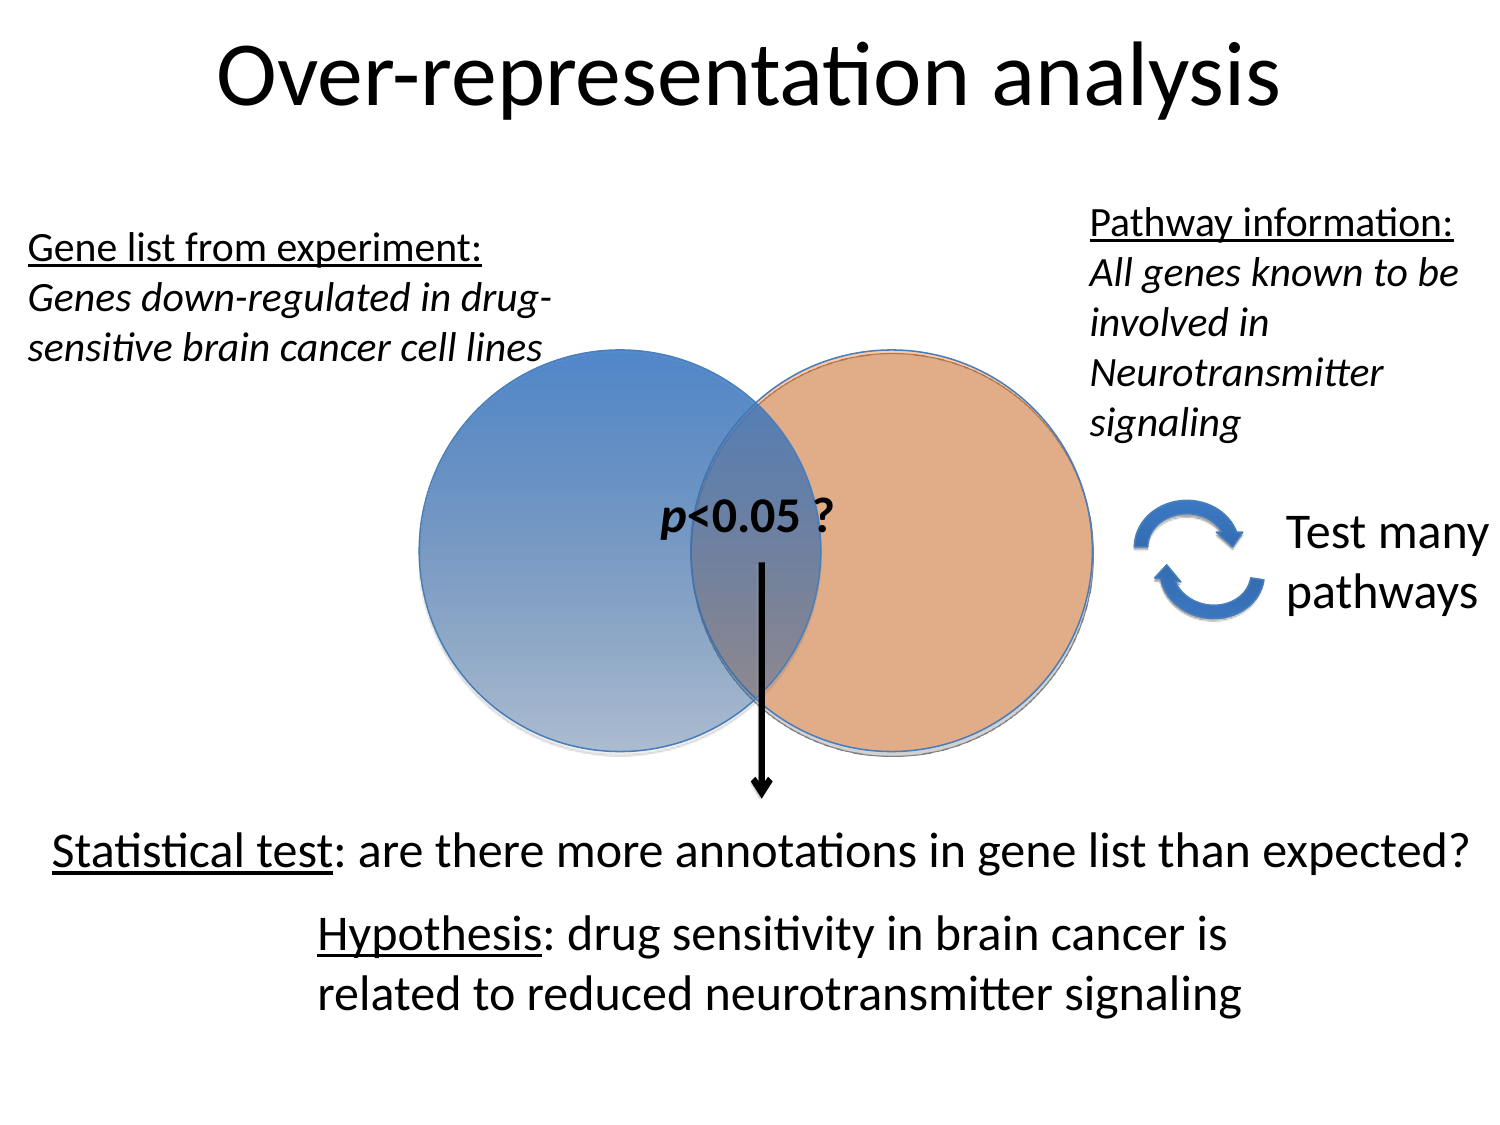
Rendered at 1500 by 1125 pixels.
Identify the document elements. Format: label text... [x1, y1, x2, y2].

text_box [419, 349, 1093, 752]
text_box Hypothesis: drug sensitivity in brain cancer is related to reduced neurotransmitter signaling [302, 893, 1258, 1028]
text_box p<0.05 ? [645, 474, 851, 550]
text_box Test many pathways [1271, 491, 1500, 627]
text_box Statistical test: are there more annotations in gene list than expected? [36, 810, 1487, 886]
text_box Gene list from experiment: Genes down-regulated in drug- sensitive brain cancer cell lines [12, 212, 568, 378]
text_box [1154, 564, 1264, 619]
title Over-representation analysis [24, 0, 1475, 138]
text_box [1134, 500, 1243, 547]
text_box Pathway information: All genes known to be involved in Neurotransmitter signaling [1074, 187, 1495, 453]
